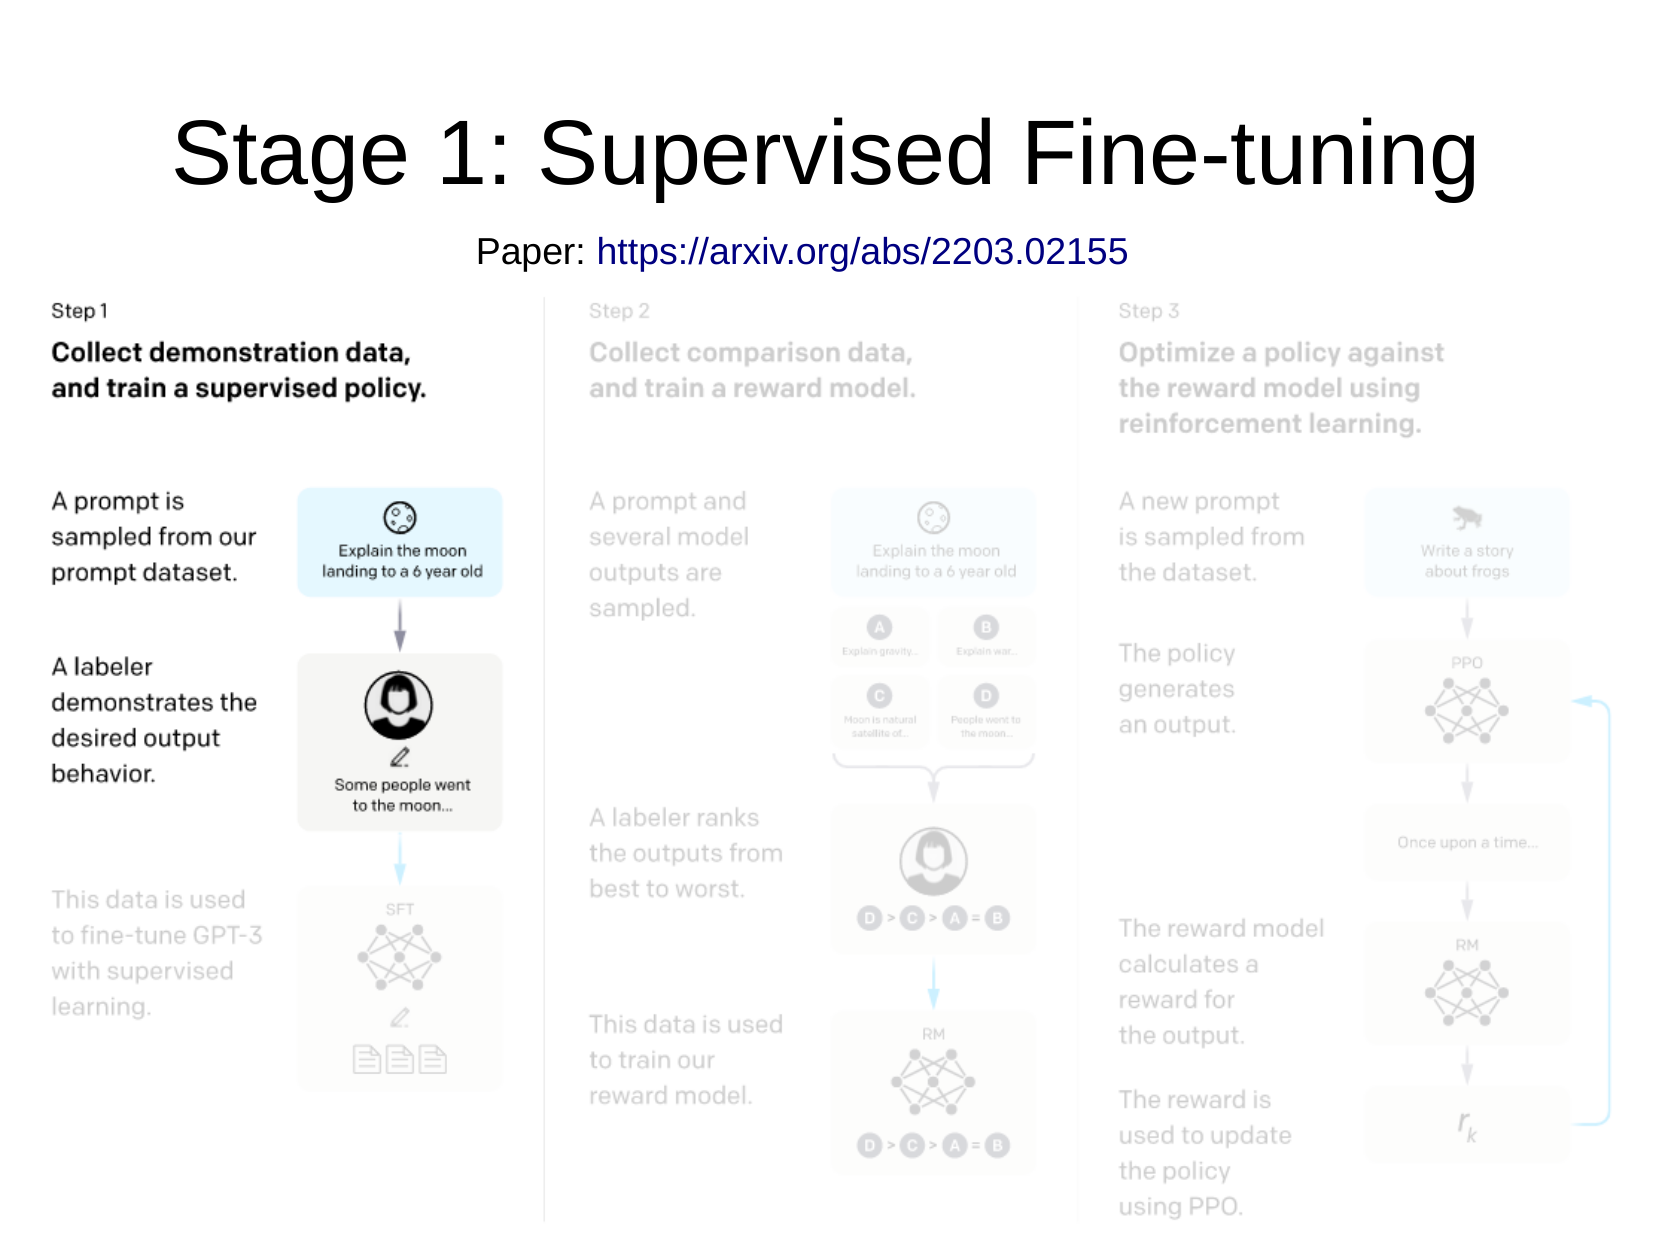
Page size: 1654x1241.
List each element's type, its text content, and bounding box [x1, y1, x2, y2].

text_box Paper: https://arxiv.org/abs/2203.02155 [461, 223, 1216, 322]
picture [27, 278, 544, 1241]
text_box [544, 268, 1637, 1241]
text_box [14, 834, 517, 1215]
title Stage 1: Supervised Fine-tuning [82, 49, 1571, 257]
